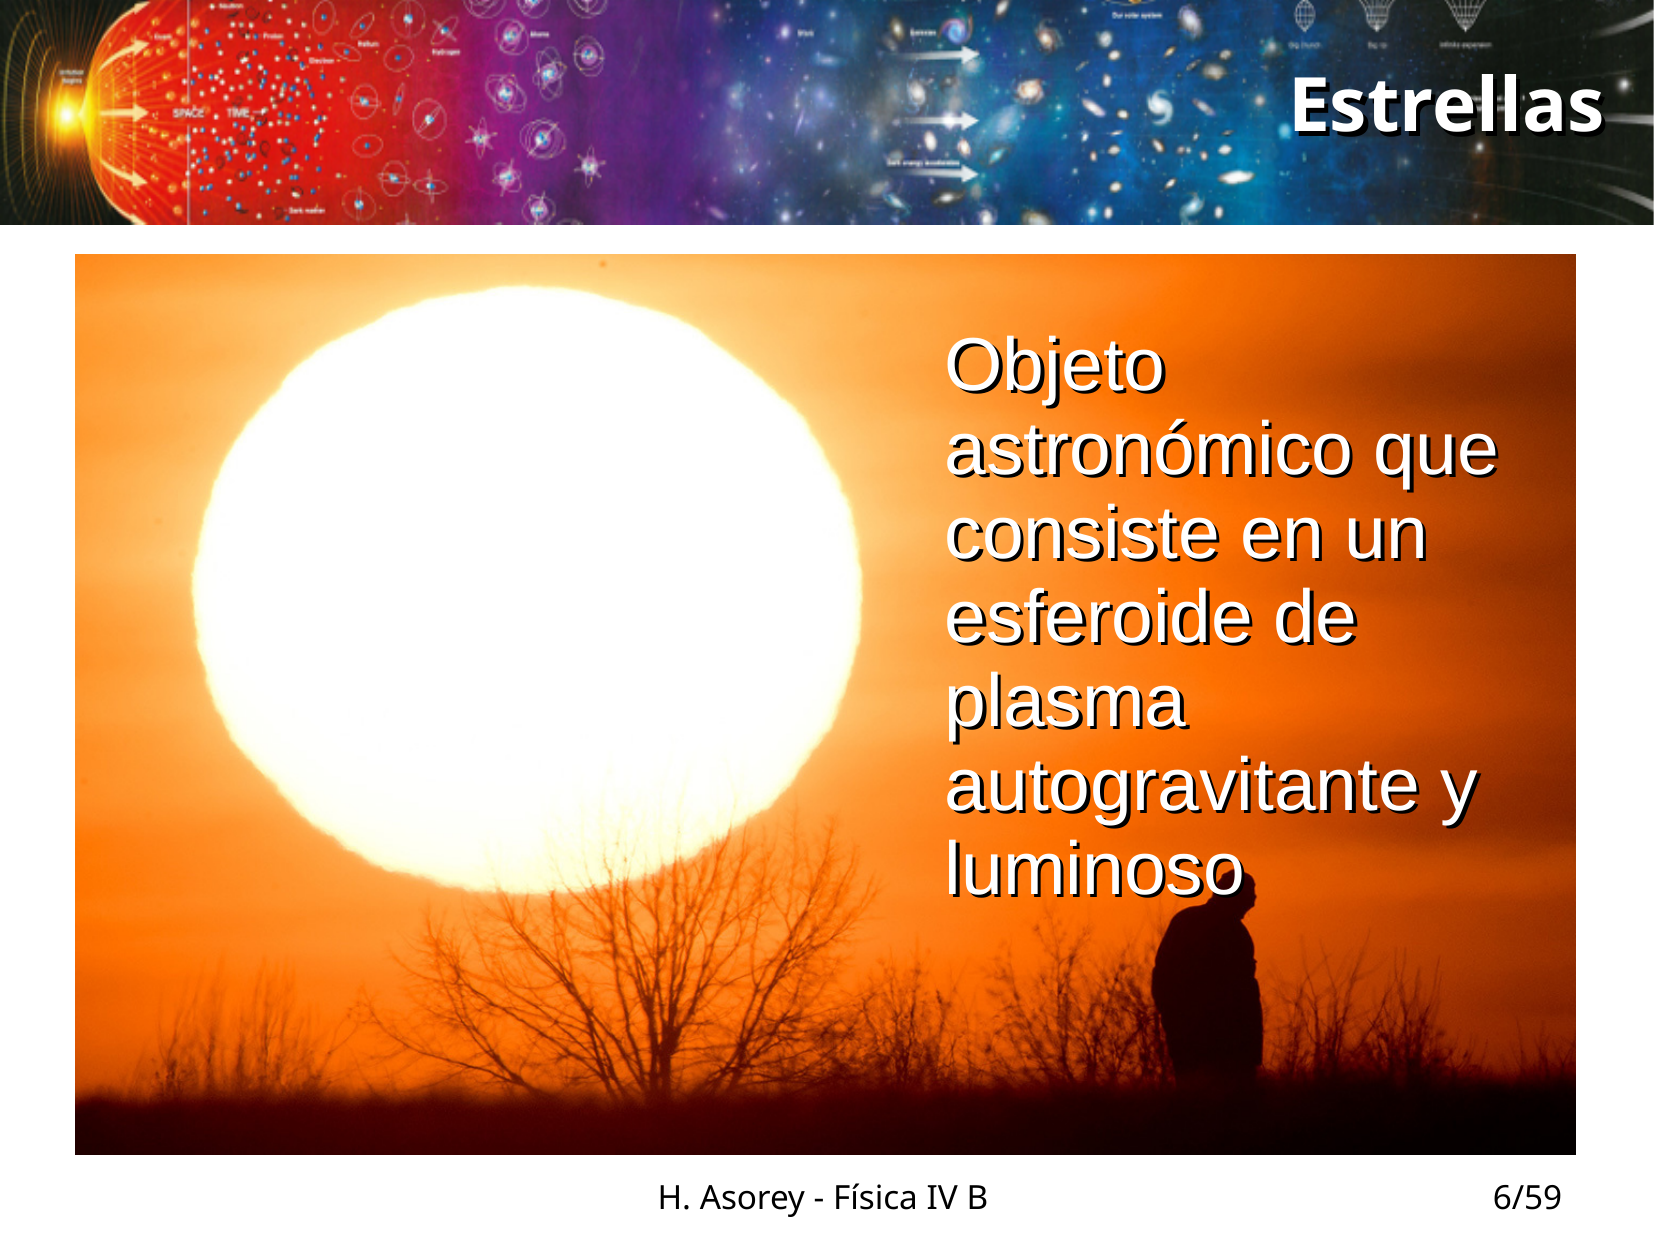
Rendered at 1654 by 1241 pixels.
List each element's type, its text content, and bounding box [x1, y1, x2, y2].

text_box Objeto astronómico que consiste en un esferoide de plasma autogravitante y luminoso [930, 315, 1531, 1002]
picture [75, 254, 1576, 1156]
title Estrellas [45, 15, 1606, 191]
picture [0, 0, 1654, 225]
